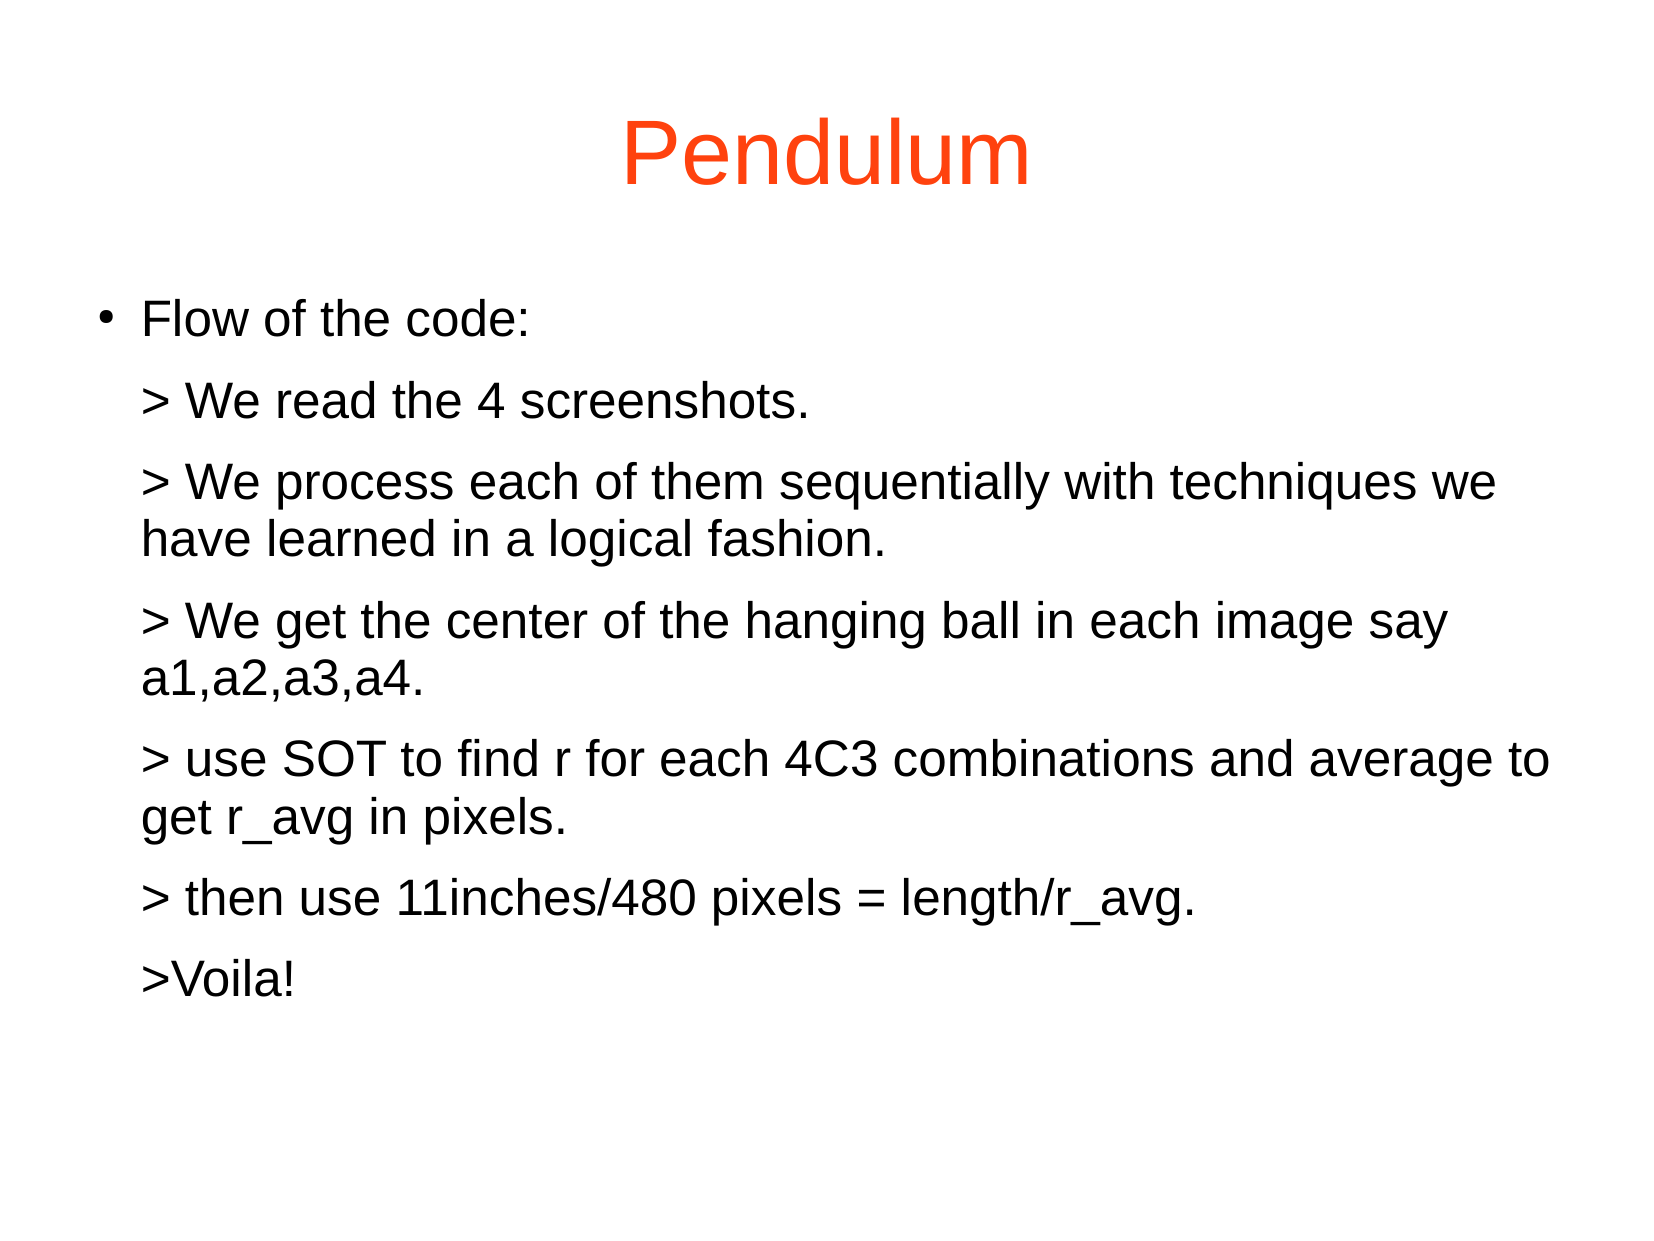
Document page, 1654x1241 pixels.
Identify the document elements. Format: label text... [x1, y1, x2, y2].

title Pendulum [82, 49, 1571, 257]
list Flow of the code: > We read the 4 screenshots. > We process each of them sequentially with techniques we have learned in a logical fashion. > We get the center of the hanging ball in each image say a1,a2,a3,a4. > use SOT to find r for each 4C3 combinations and average to get r_avg in pixels. > then use 11inches/480 pixels = length/r_avg. >Voila! [82, 290, 1571, 1010]
